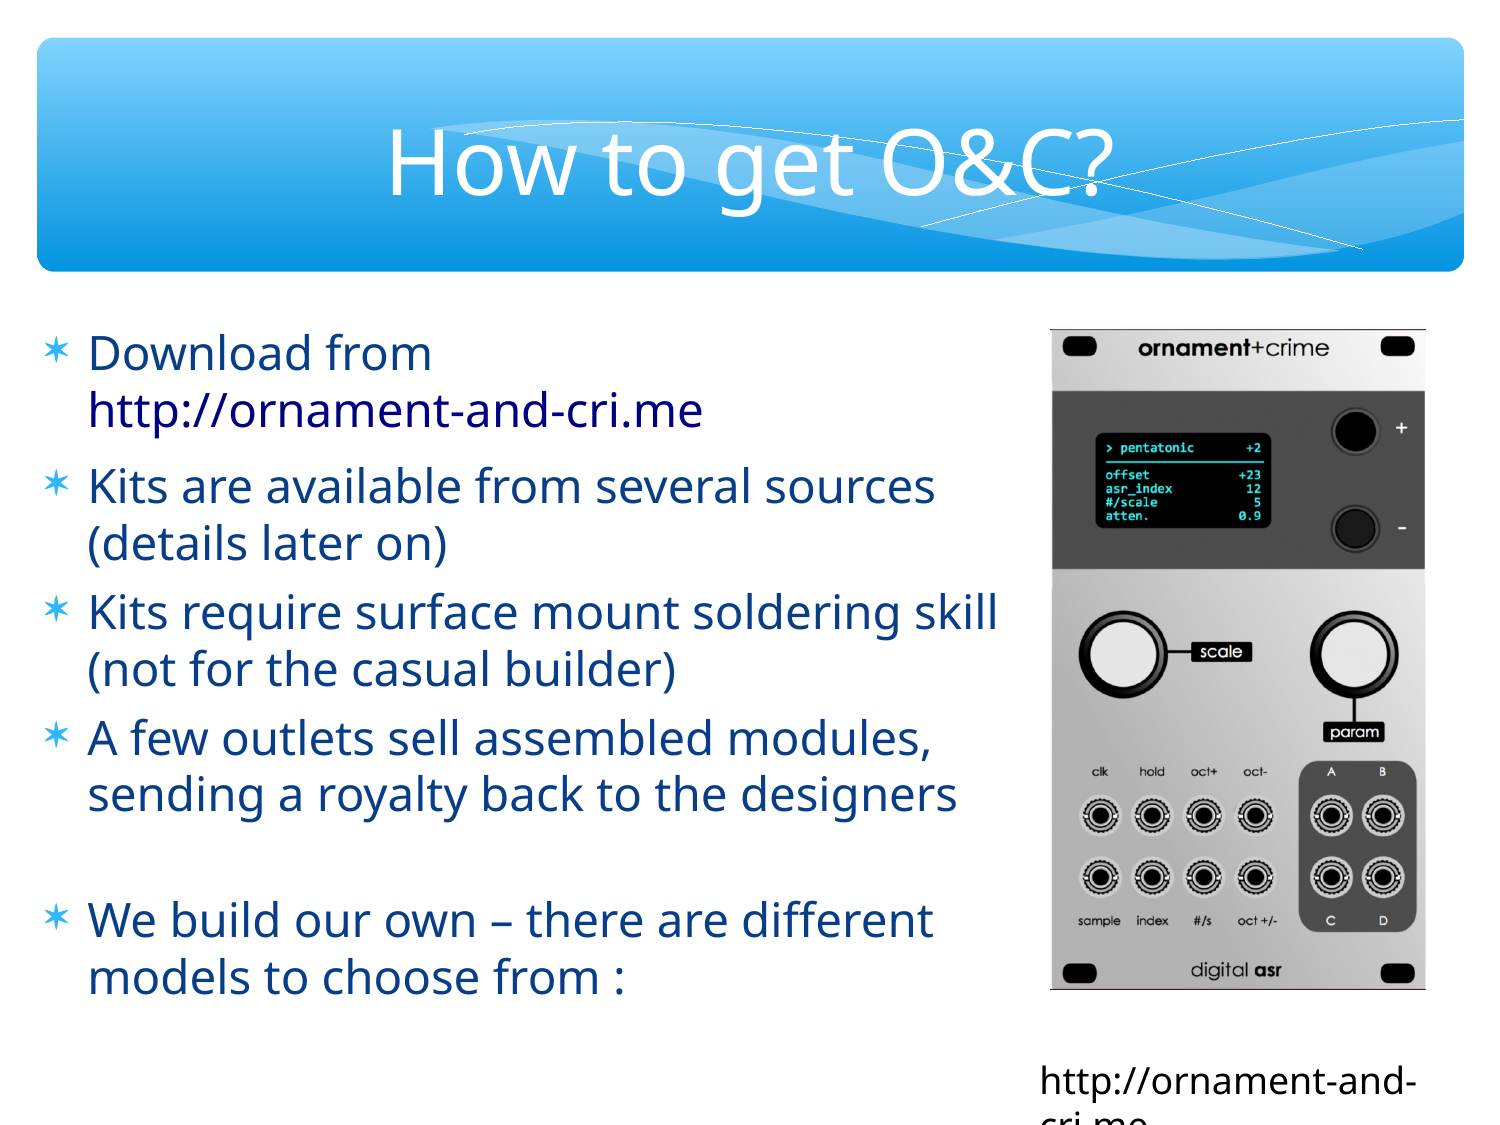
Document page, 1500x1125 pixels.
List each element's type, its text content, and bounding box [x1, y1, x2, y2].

text_box http://ornament-and-cri.me [1024, 1050, 1486, 1110]
list Download from http://ornament-and-cri.me Kits are available from several sources (details later on) Kits require surface mount soldering skill (not for the casual builder) A few outlets sell assembled modules, sending a royalty back to the designers We build our own – there are different models to choose from : [30, 314, 1021, 1047]
title How to get O&C? [75, 40, 1426, 276]
picture [1050, 329, 1426, 991]
